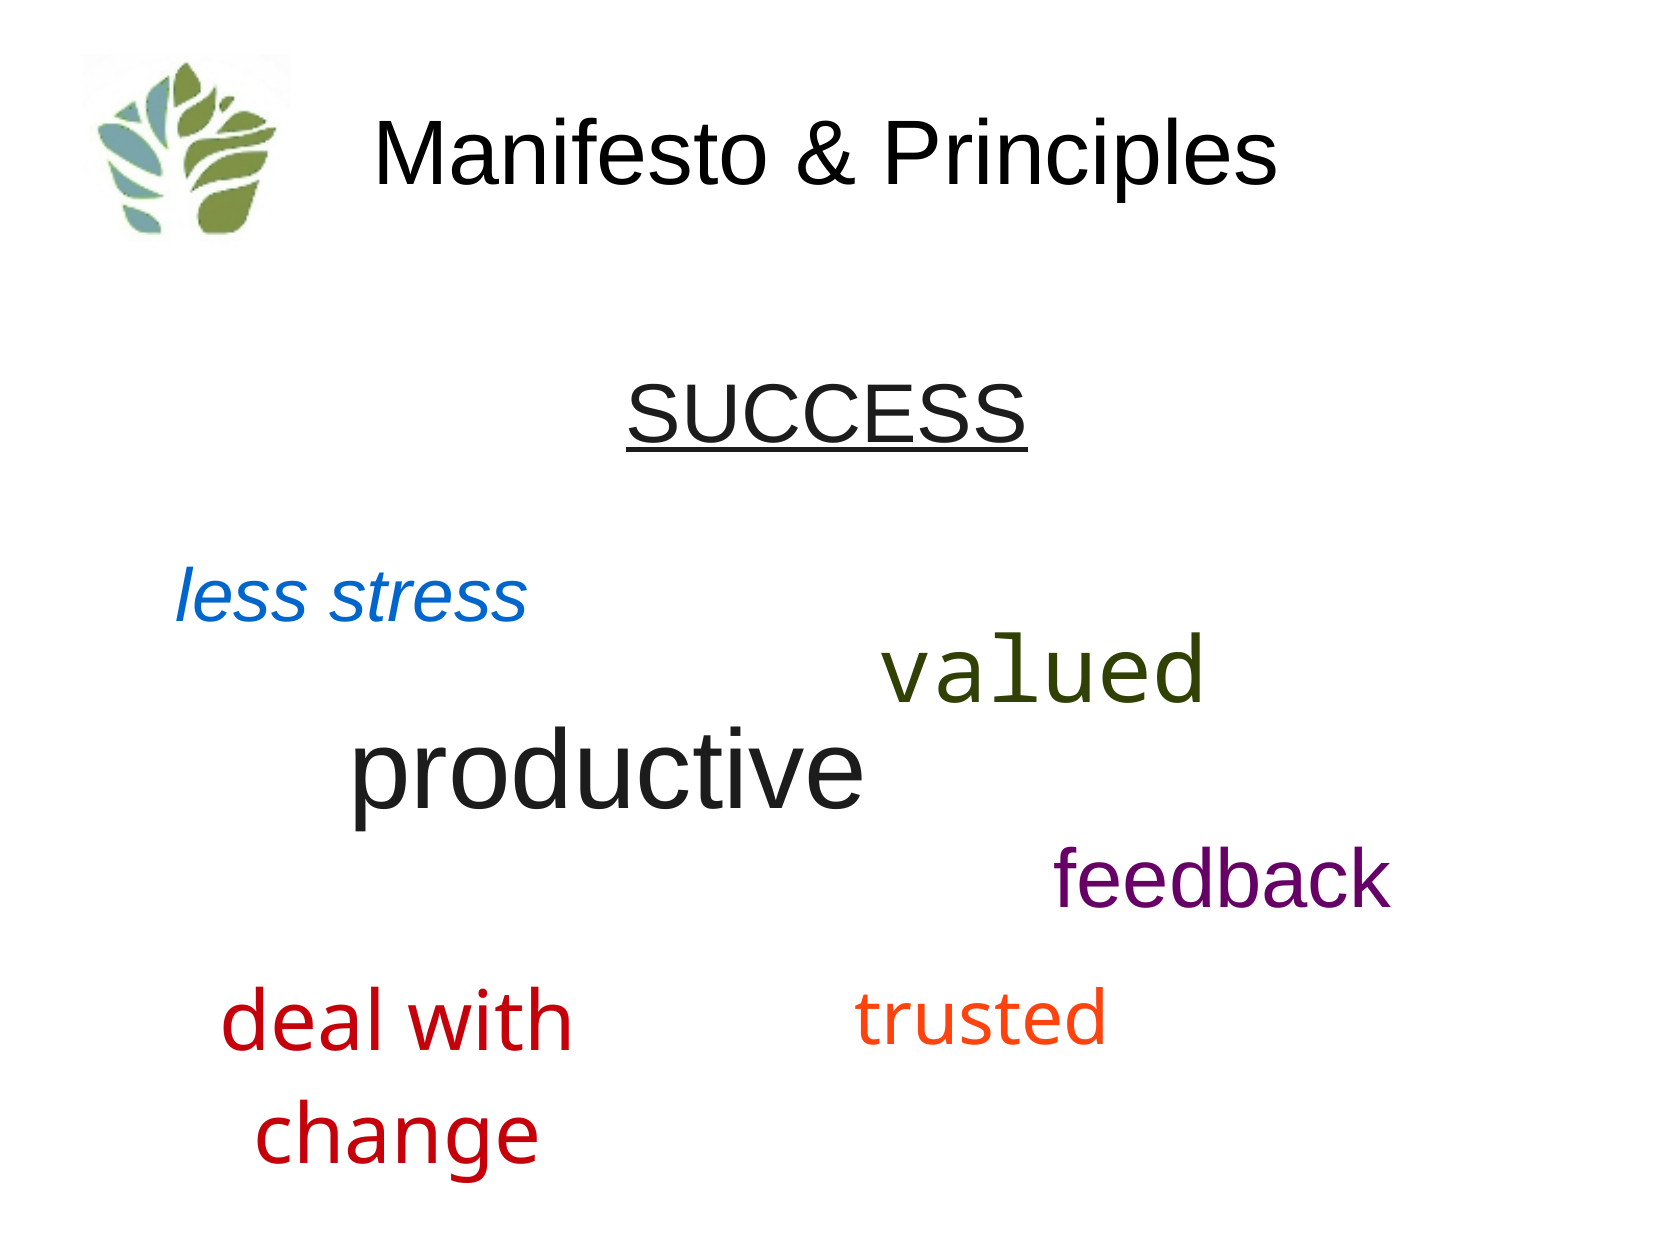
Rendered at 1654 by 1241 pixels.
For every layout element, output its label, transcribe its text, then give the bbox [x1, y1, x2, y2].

text_box productive [285, 699, 931, 841]
title Manifesto & Principles [291, 49, 1571, 257]
text_box trusted [660, 957, 1306, 1118]
text_box less stress [150, 546, 556, 646]
text_box deal with change [165, 954, 631, 1156]
text_box feedback [900, 825, 1546, 933]
text_box SUCCESS [504, 360, 1150, 468]
text_box valued [720, 597, 1366, 720]
picture [82, 49, 291, 258]
